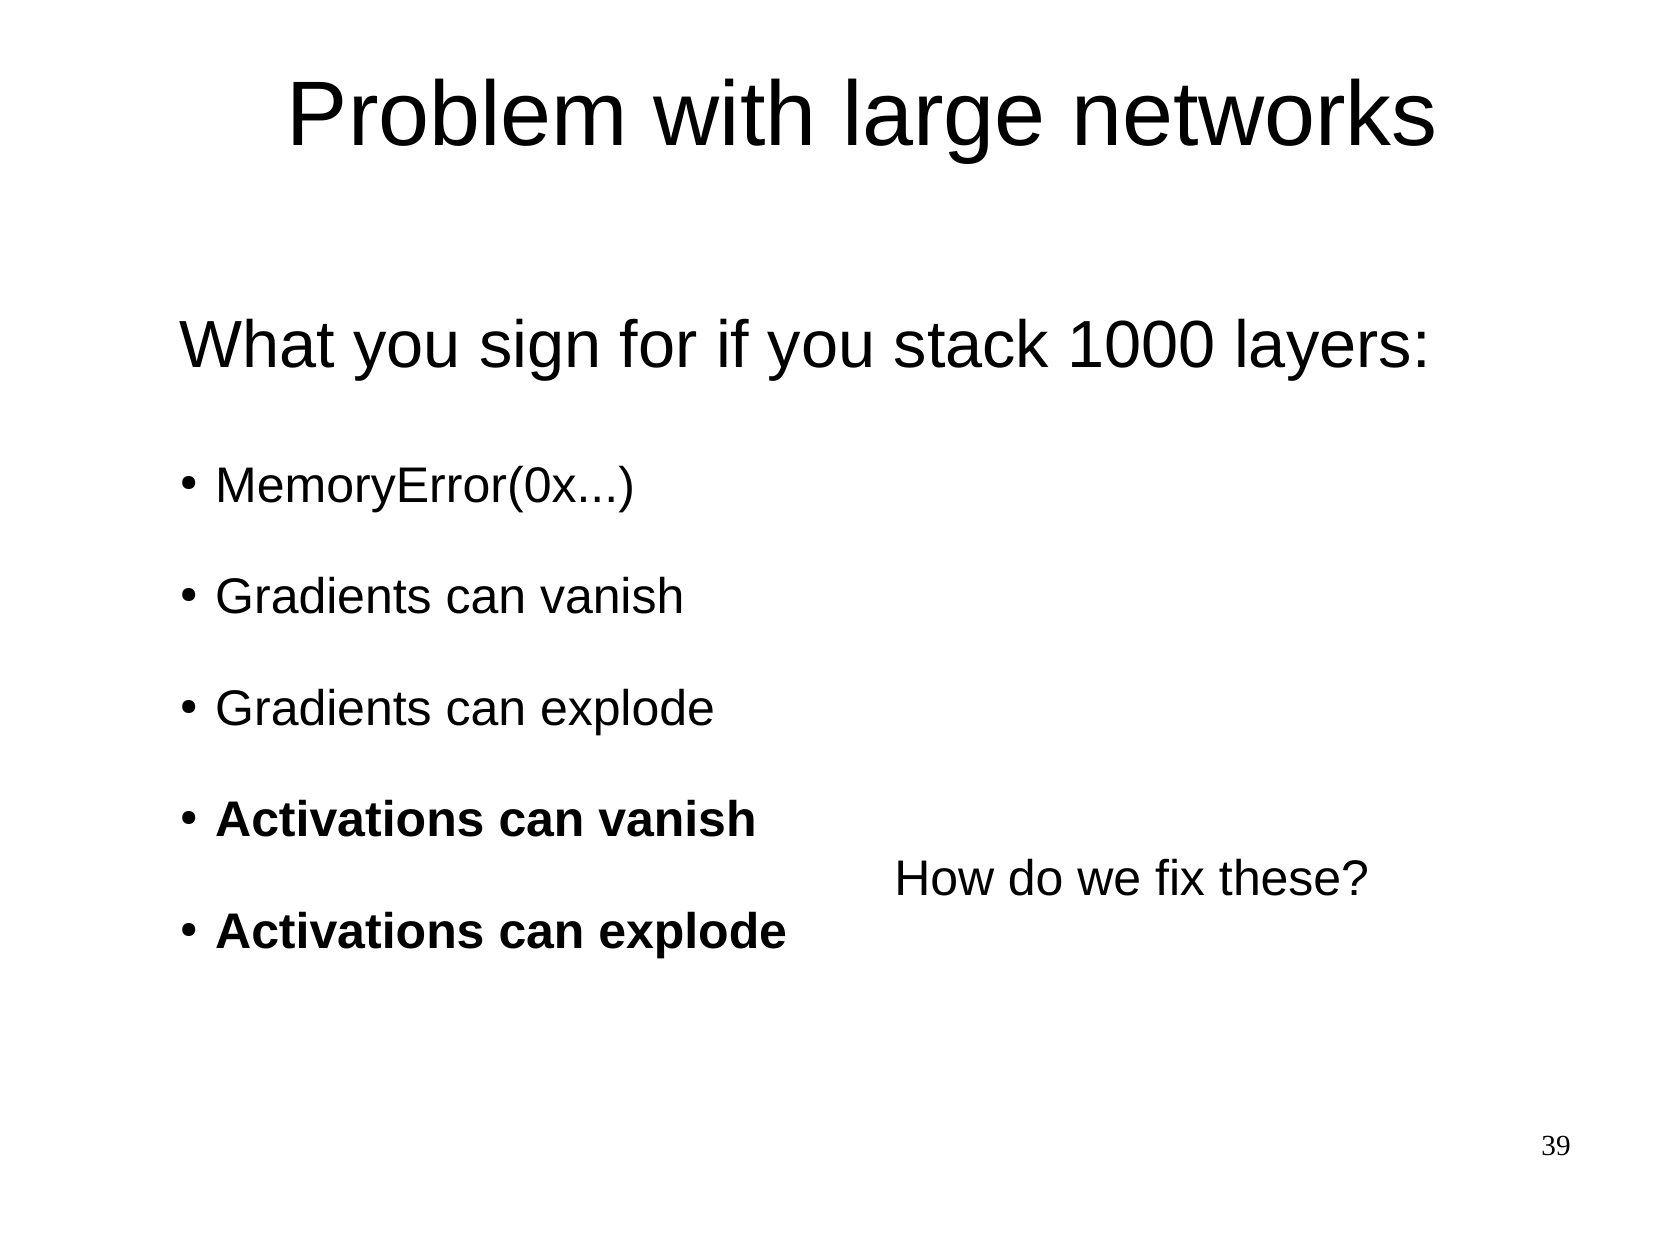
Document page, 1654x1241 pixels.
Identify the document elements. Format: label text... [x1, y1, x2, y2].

text_box How do we fix these? [879, 843, 1385, 915]
text_box What you sign for if you stack 1000 layers: MemoryError(0x...) Gradients can vanish Gradients can explode Activations can vanish Activations can explode [165, 300, 1451, 1028]
text_box Problem with large networks [278, 62, 1449, 166]
